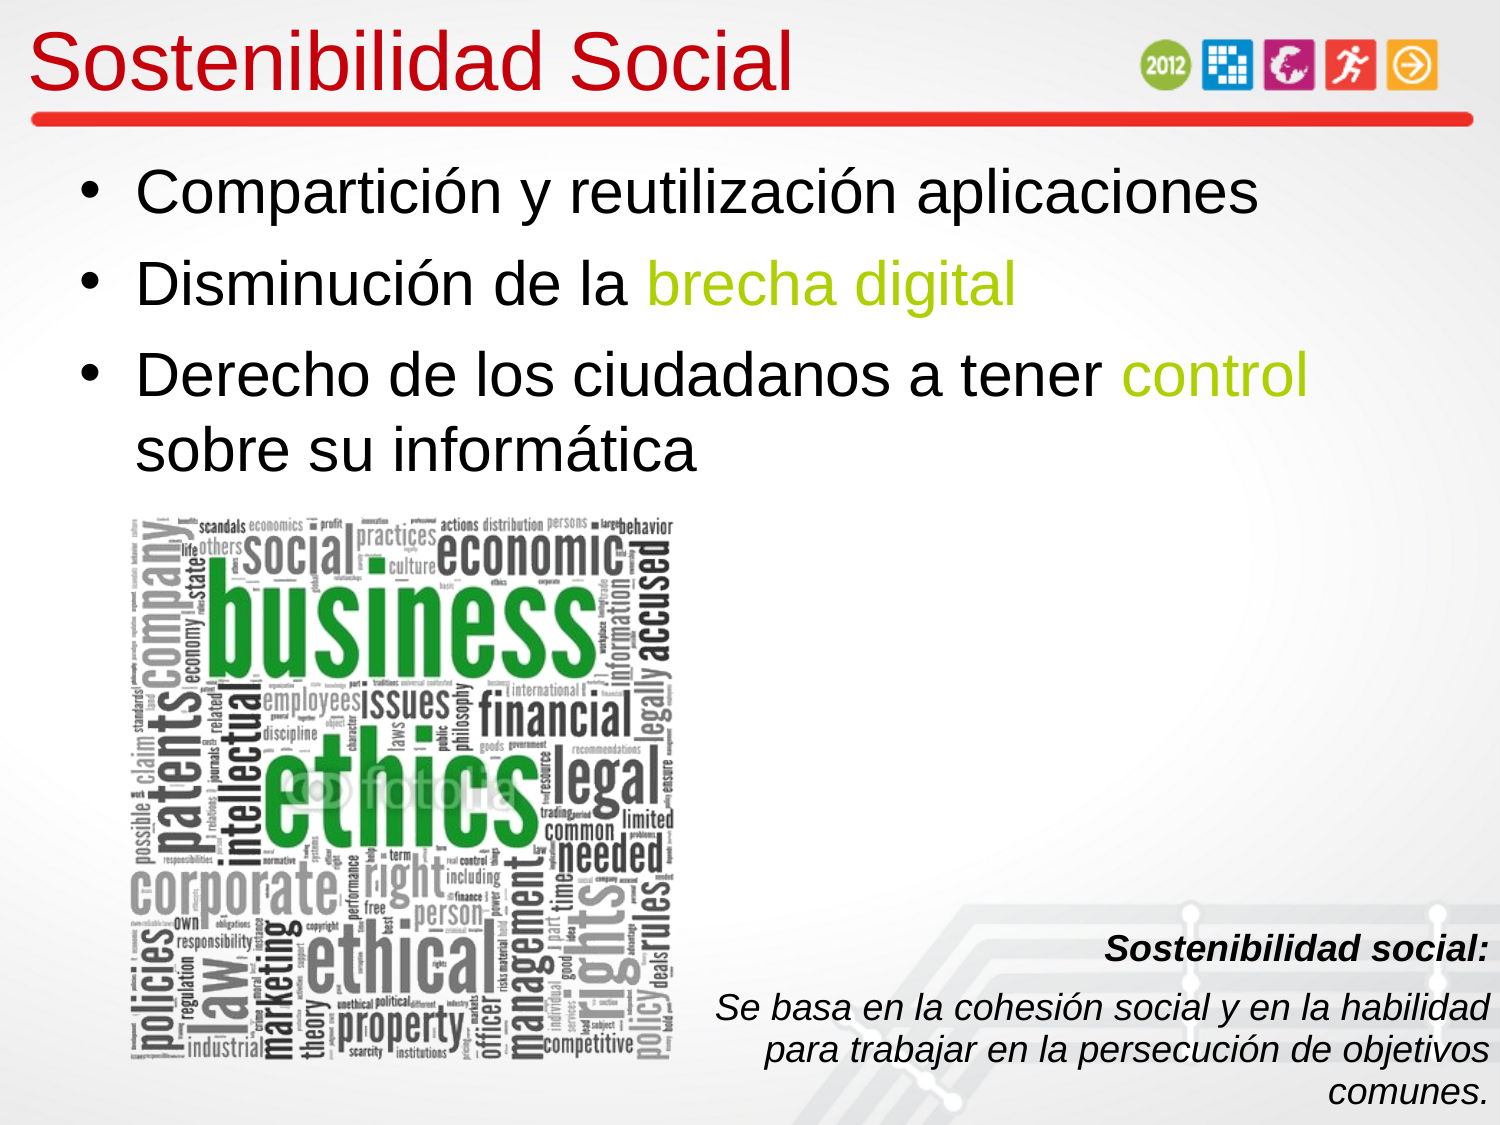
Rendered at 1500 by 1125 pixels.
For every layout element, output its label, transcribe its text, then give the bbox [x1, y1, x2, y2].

title Sostenibilidad Social [12, 0, 976, 121]
picture [0, 0, 1500, 1125]
text_box Sostenibilidad social: Se basa en la cohesión social y en la habilidad para trabajar en la persecución de objetivos comunes. [675, 927, 1491, 1125]
list Compartición y reutilización aplicaciones Disminución de la brecha digital Derecho de los ciudadanos a tener control sobre su informática [64, 136, 1465, 601]
